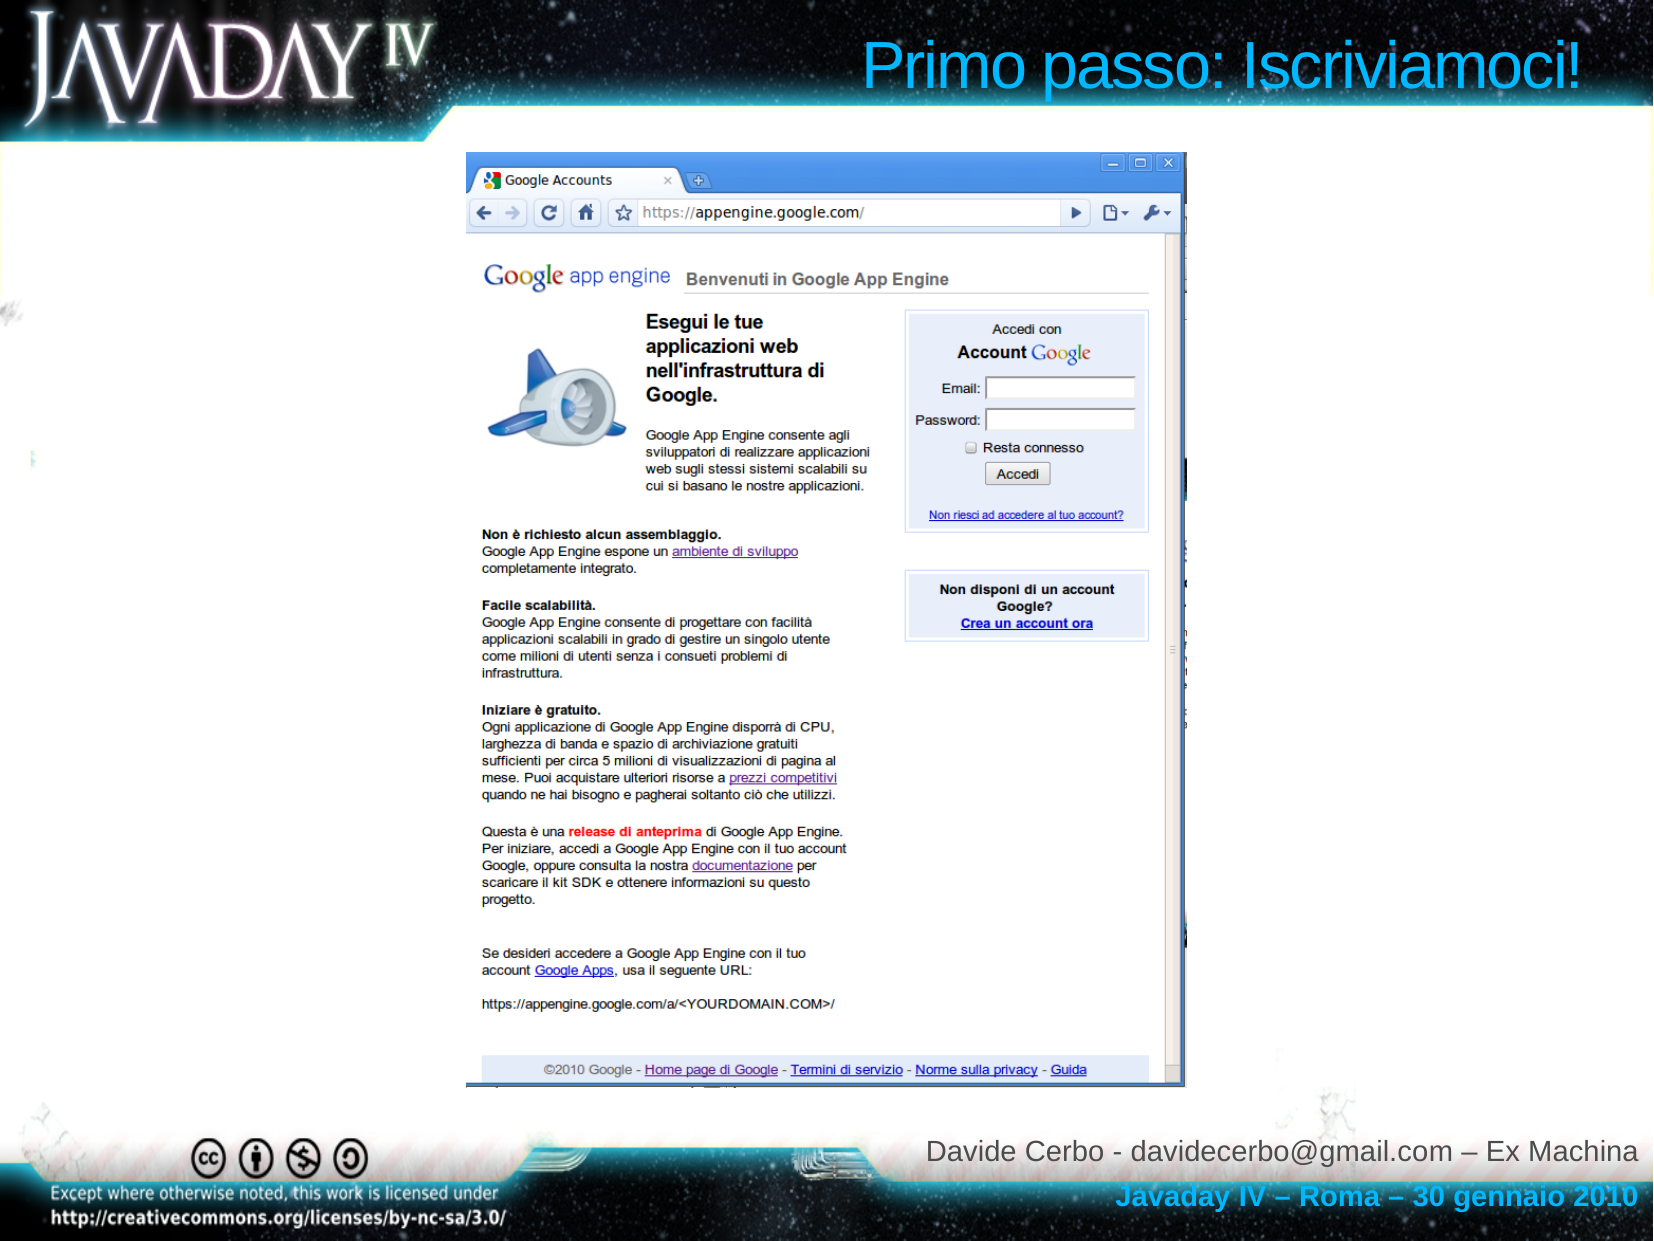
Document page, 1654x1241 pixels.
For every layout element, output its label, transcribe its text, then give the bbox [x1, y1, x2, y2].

title Primo passo: Iscriviamoci! [108, 7, 1585, 124]
picture [0, 0, 1653, 1241]
